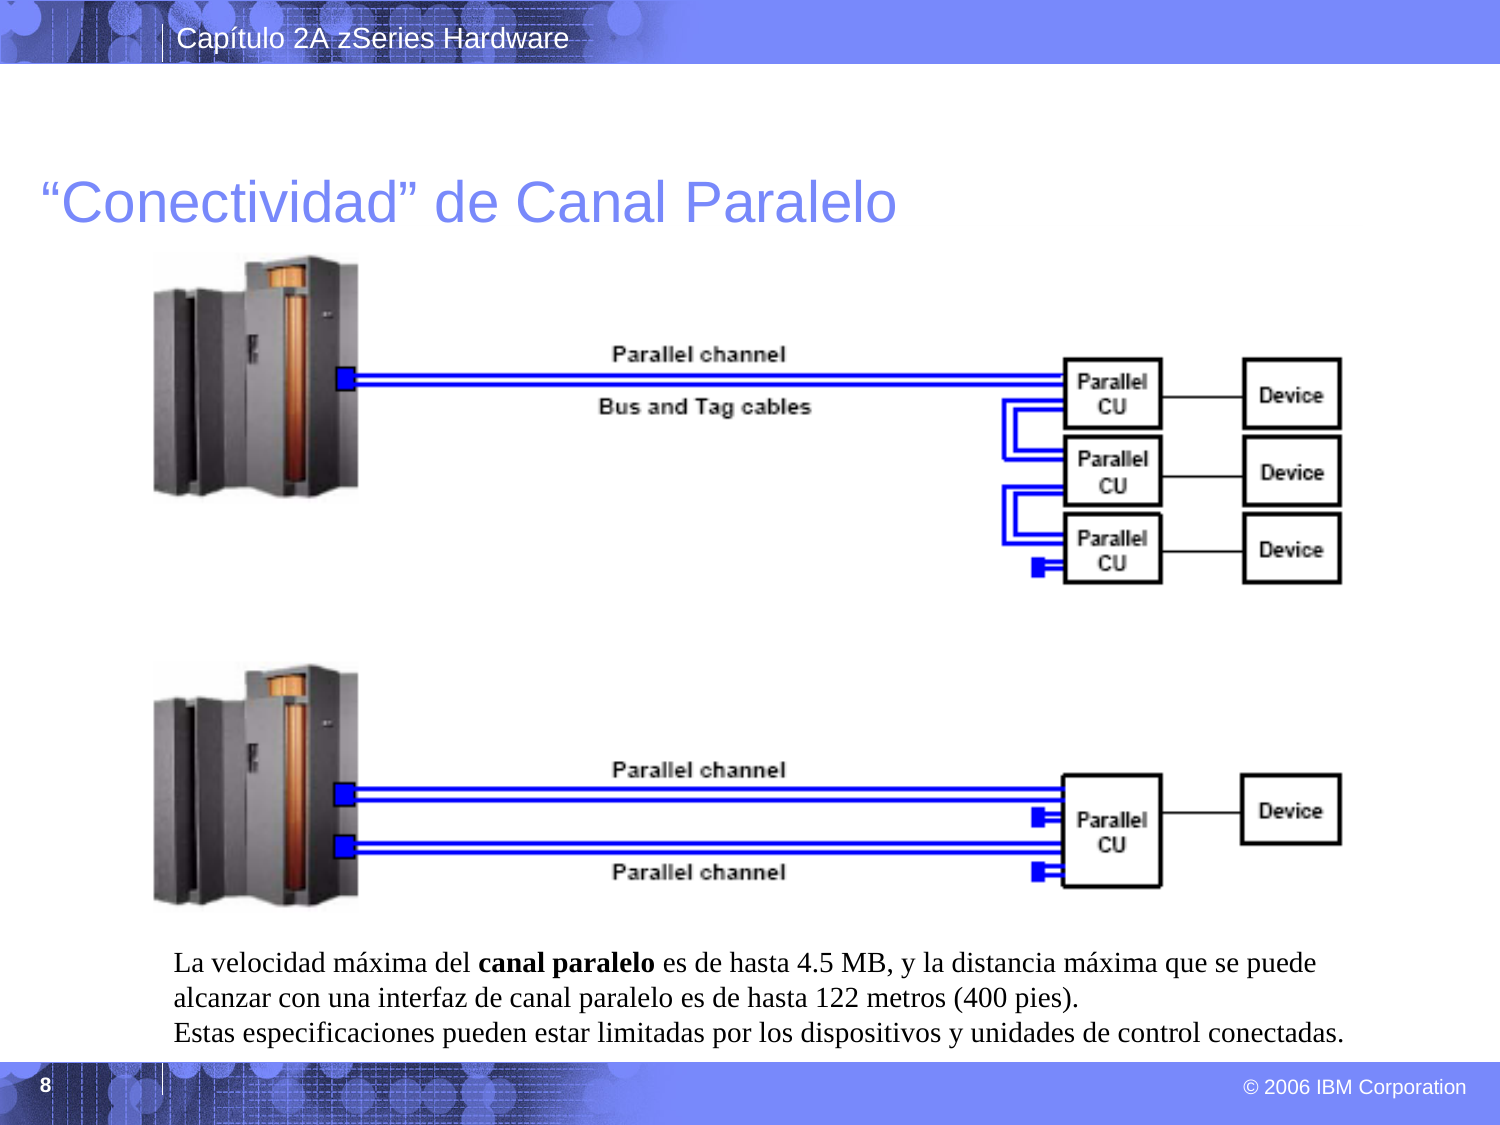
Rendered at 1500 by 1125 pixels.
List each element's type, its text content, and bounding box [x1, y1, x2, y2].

text_box La velocidad máxima del canal paralelo es de hasta 4.5 MB, y la distancia máxima que se puede alcanzar con una interfaz de canal paralelo es de hasta 122 metros (400 pies). Estas especificaciones pueden estar limitadas por los dispositivos y unidades de control conectadas. [158, 935, 1361, 1091]
picture [1, 1, 1500, 63]
picture [150, 230, 1363, 919]
picture [0, 1063, 1500, 1125]
text_box “Conectividad” de Canal Paralelo [27, 179, 1476, 230]
